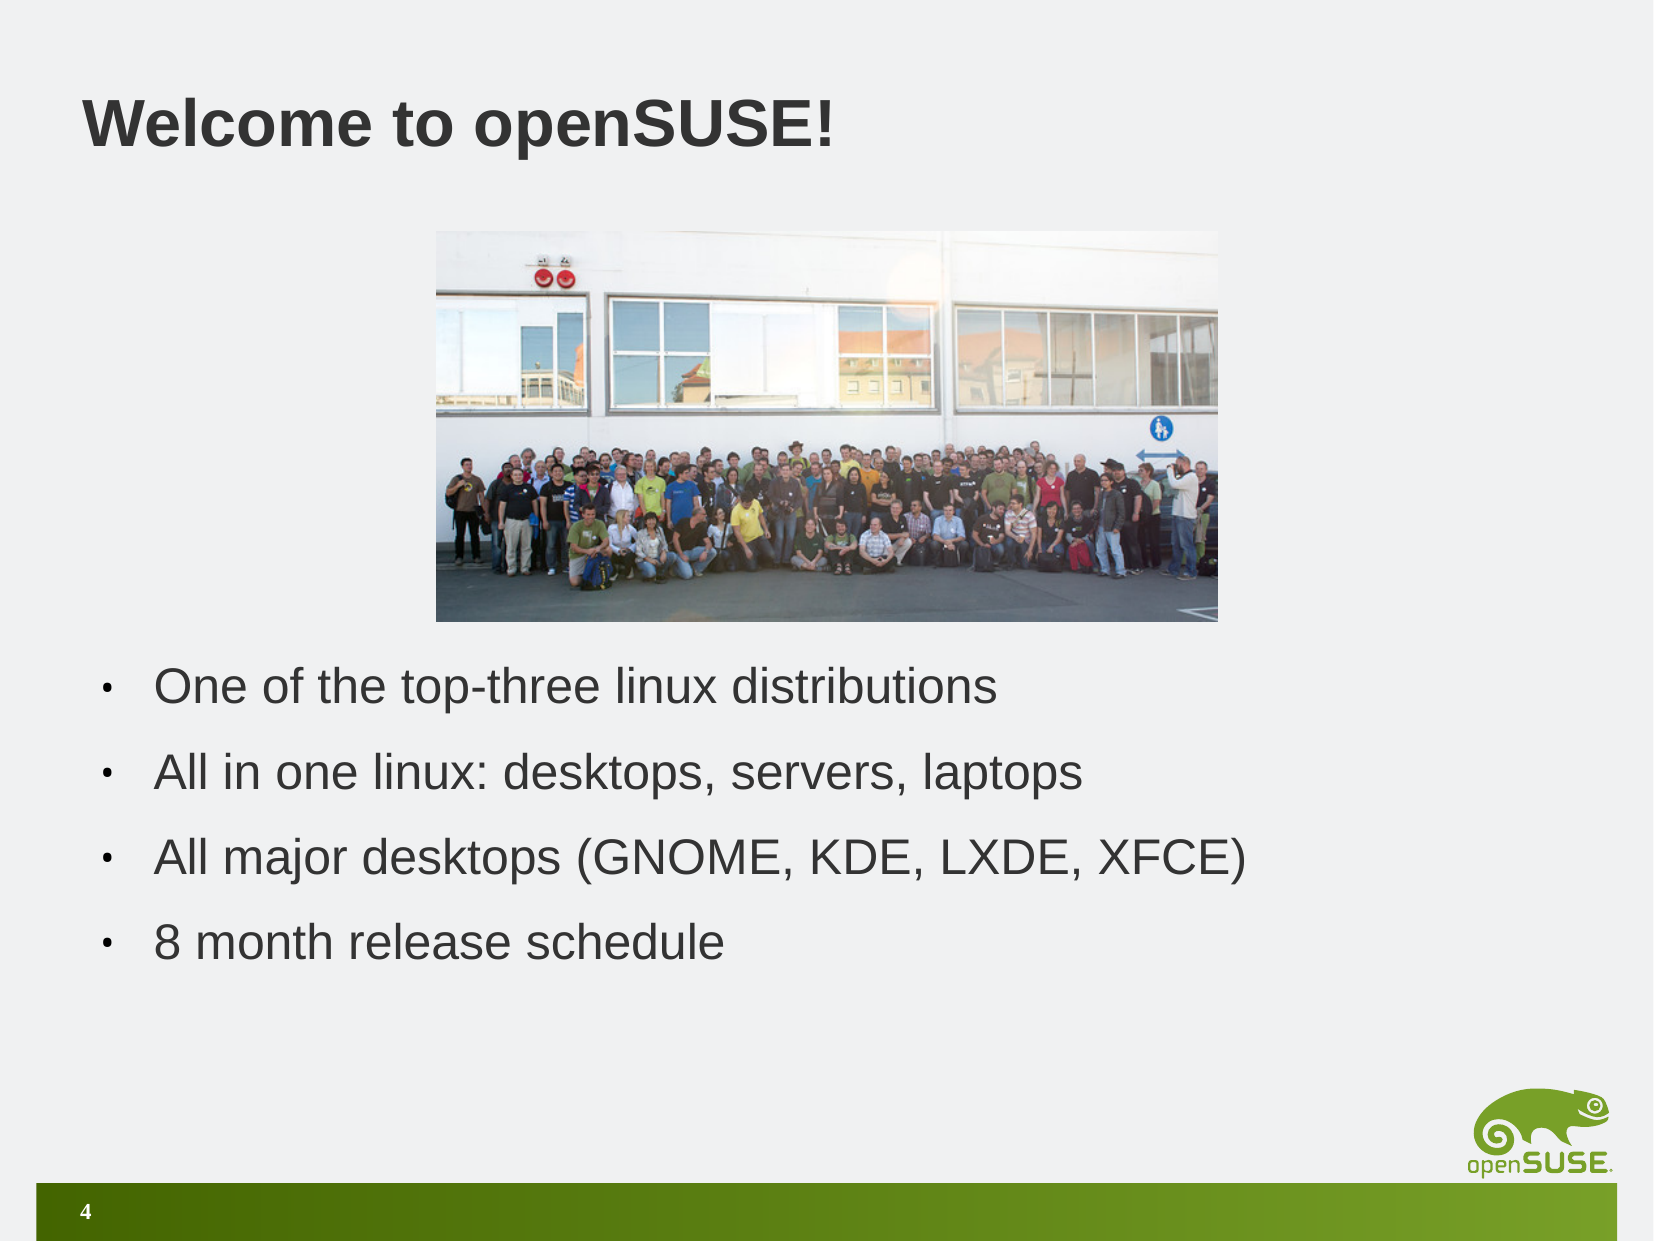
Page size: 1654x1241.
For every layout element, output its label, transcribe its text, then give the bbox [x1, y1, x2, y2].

title Welcome to openSUSE! [82, 49, 1571, 198]
picture [0, 0, 1654, 1241]
list One of the top-three linux distributions All in one linux: desktops, servers, laptops All major desktops (GNOME, KDE, LXDE, XFCE) 8 month release schedule [82, 658, 1571, 1049]
